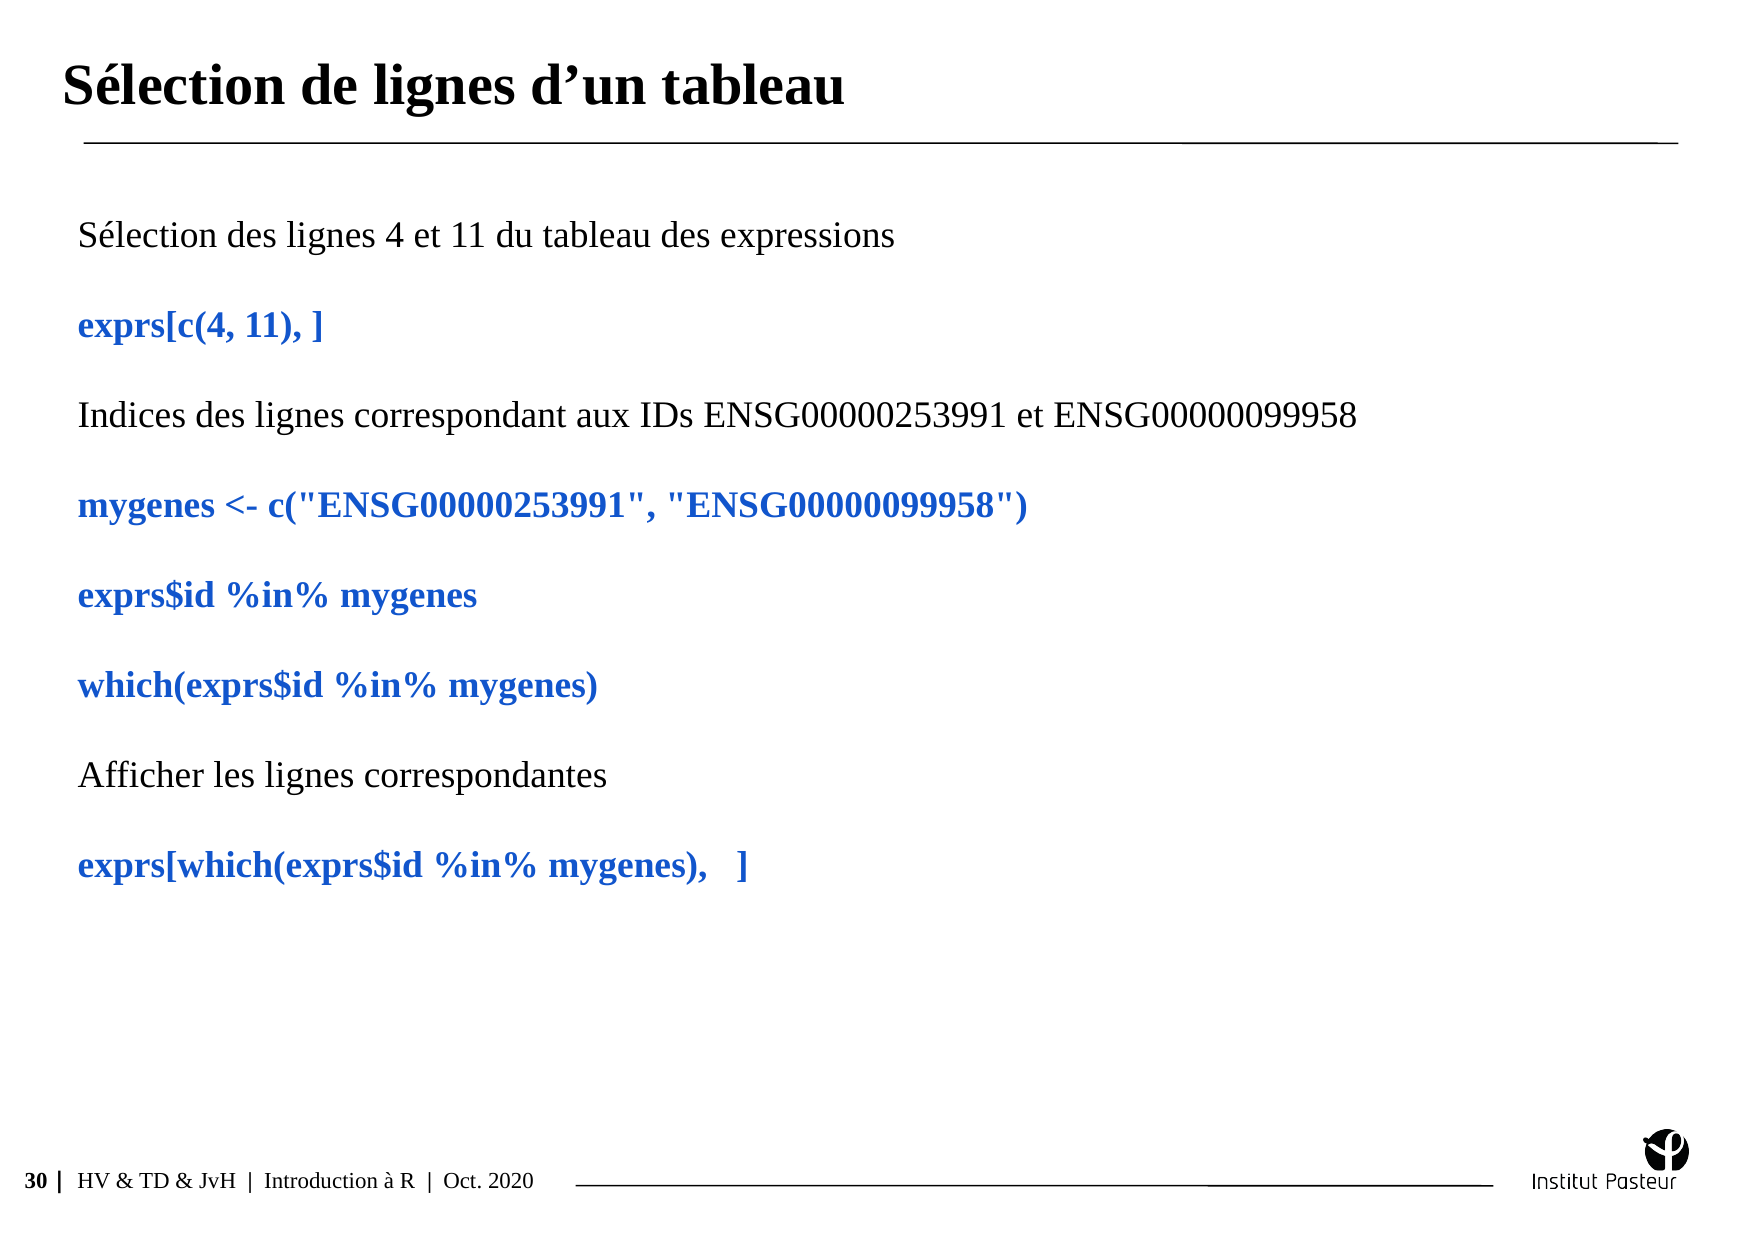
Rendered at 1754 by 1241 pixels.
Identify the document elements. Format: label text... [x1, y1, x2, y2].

list Sélection des lignes 4 et 11 du tableau des expressions exprs[c(4, 11), ] Indices des lignes correspondant aux IDs ENSG00000253991 et ENSG00000099958 mygenes <- c("ENSG00000253991", "ENSG00000099958") exprs$id %in% mygenes which(exprs$id %in% mygenes) Afficher les lignes correspondantes exprs[which(exprs$id %in% mygenes), ] [62, 194, 1692, 1152]
text_box Sélection de lignes d’un tableau [62, 2, 1692, 160]
picture [1533, 1152, 1689, 1189]
